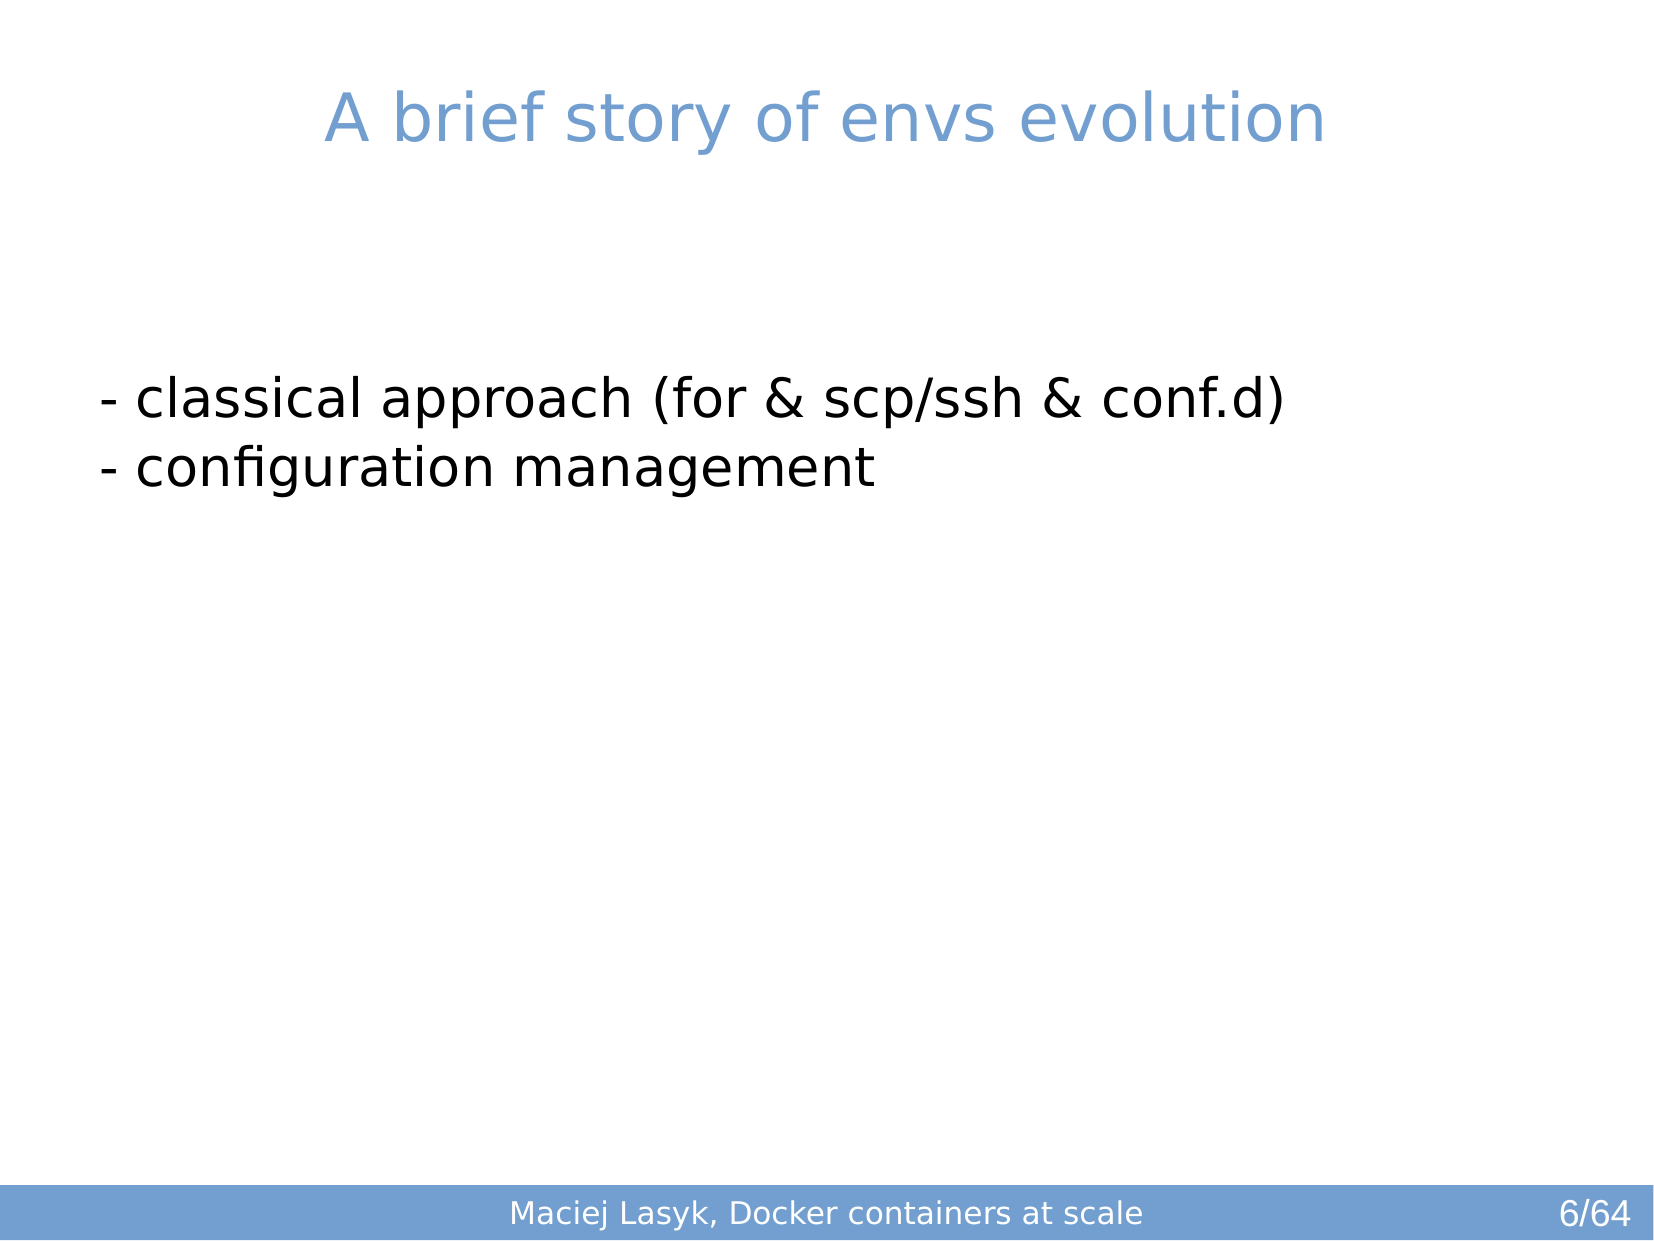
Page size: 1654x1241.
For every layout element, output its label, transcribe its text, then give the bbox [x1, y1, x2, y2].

text_box [0, 1185, 1533, 1241]
text_box [1647, 1185, 1654, 1241]
text_box Maciej Lasyk, Docker containers at scale [494, 1188, 1160, 1240]
text_box 6/64 [1533, 1185, 1647, 1241]
text_box A brief story of envs evolution [309, 72, 1345, 166]
text_box - classical approach (for & scp/ssh & conf.d) - configuration management [84, 360, 1304, 507]
